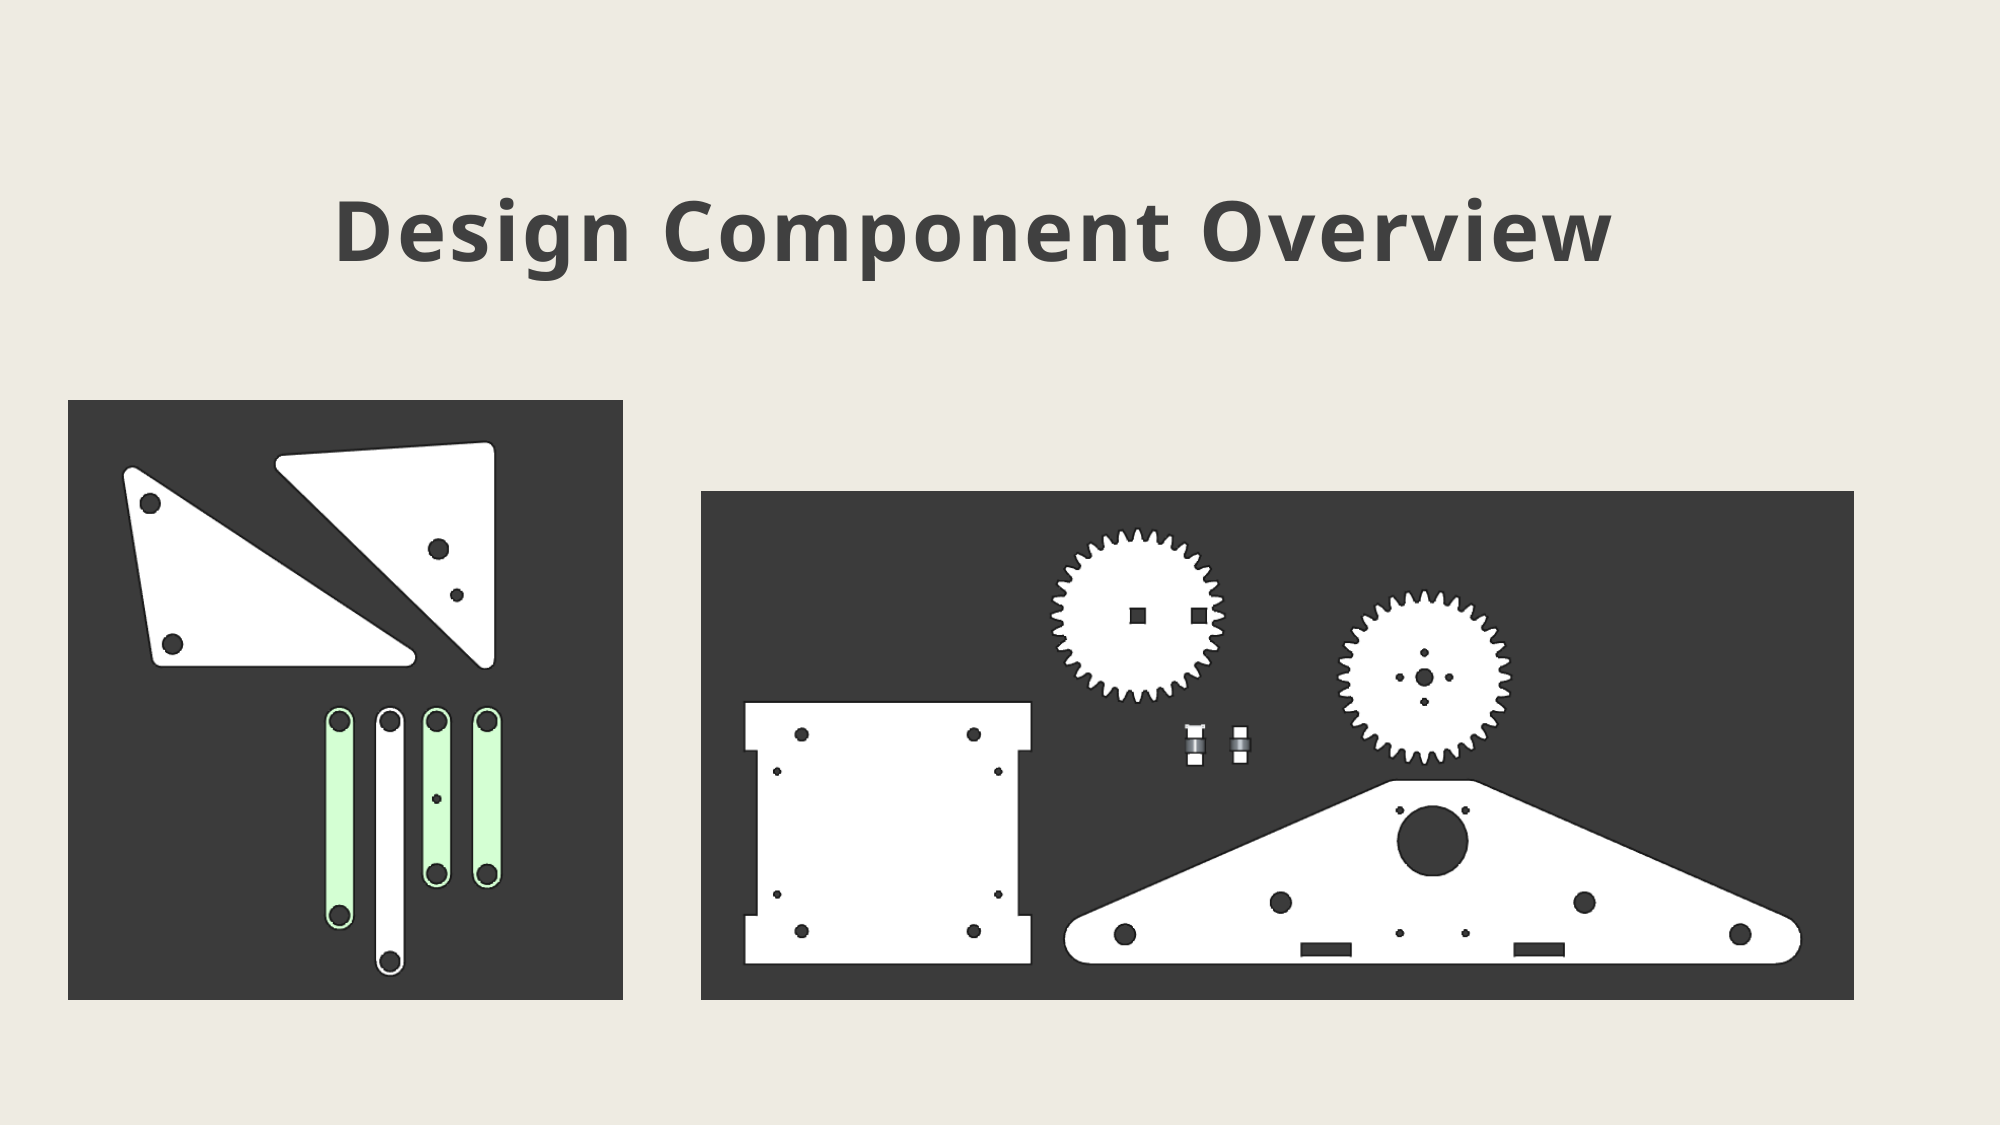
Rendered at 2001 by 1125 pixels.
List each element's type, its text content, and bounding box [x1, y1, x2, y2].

picture [68, 400, 623, 1000]
title Design Component Overview [315, 72, 1754, 294]
picture [701, 491, 1854, 1000]
